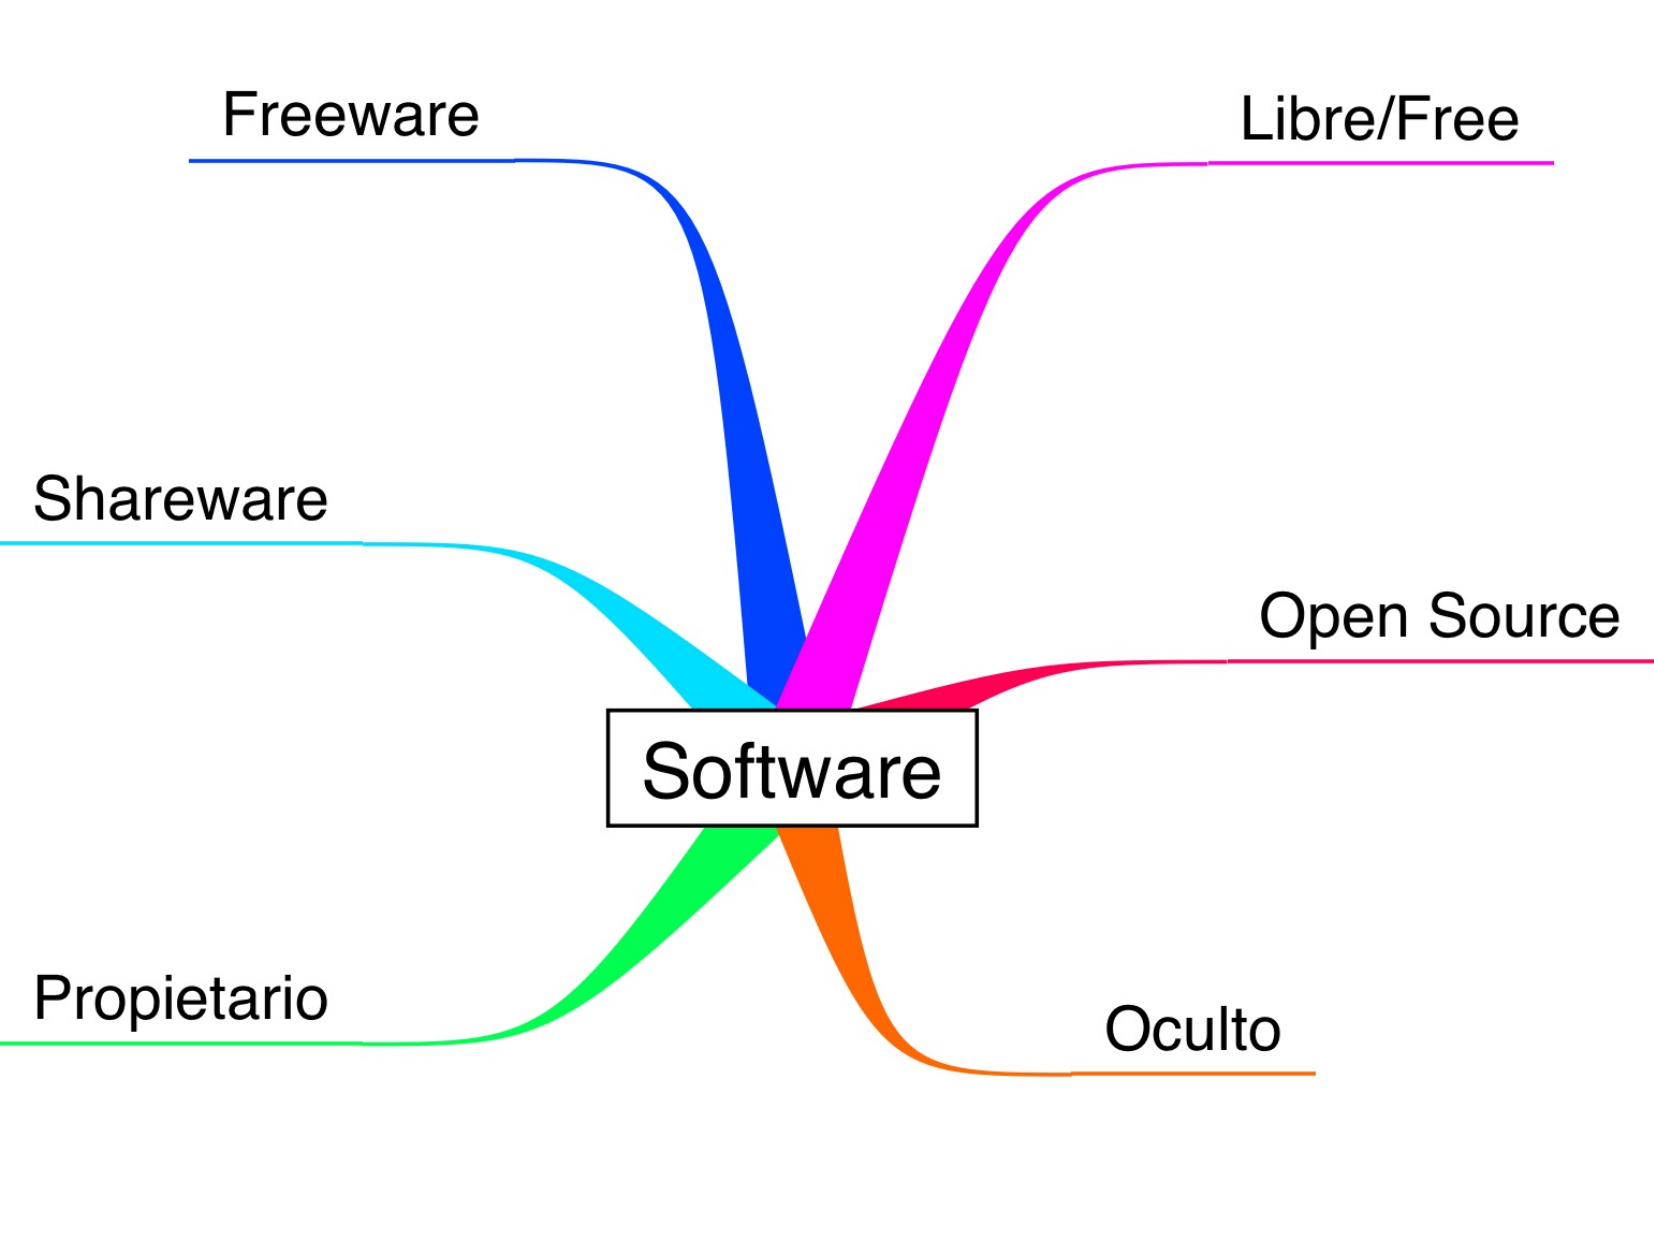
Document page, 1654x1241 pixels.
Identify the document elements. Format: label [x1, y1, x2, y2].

picture [0, 45, 1654, 1093]
